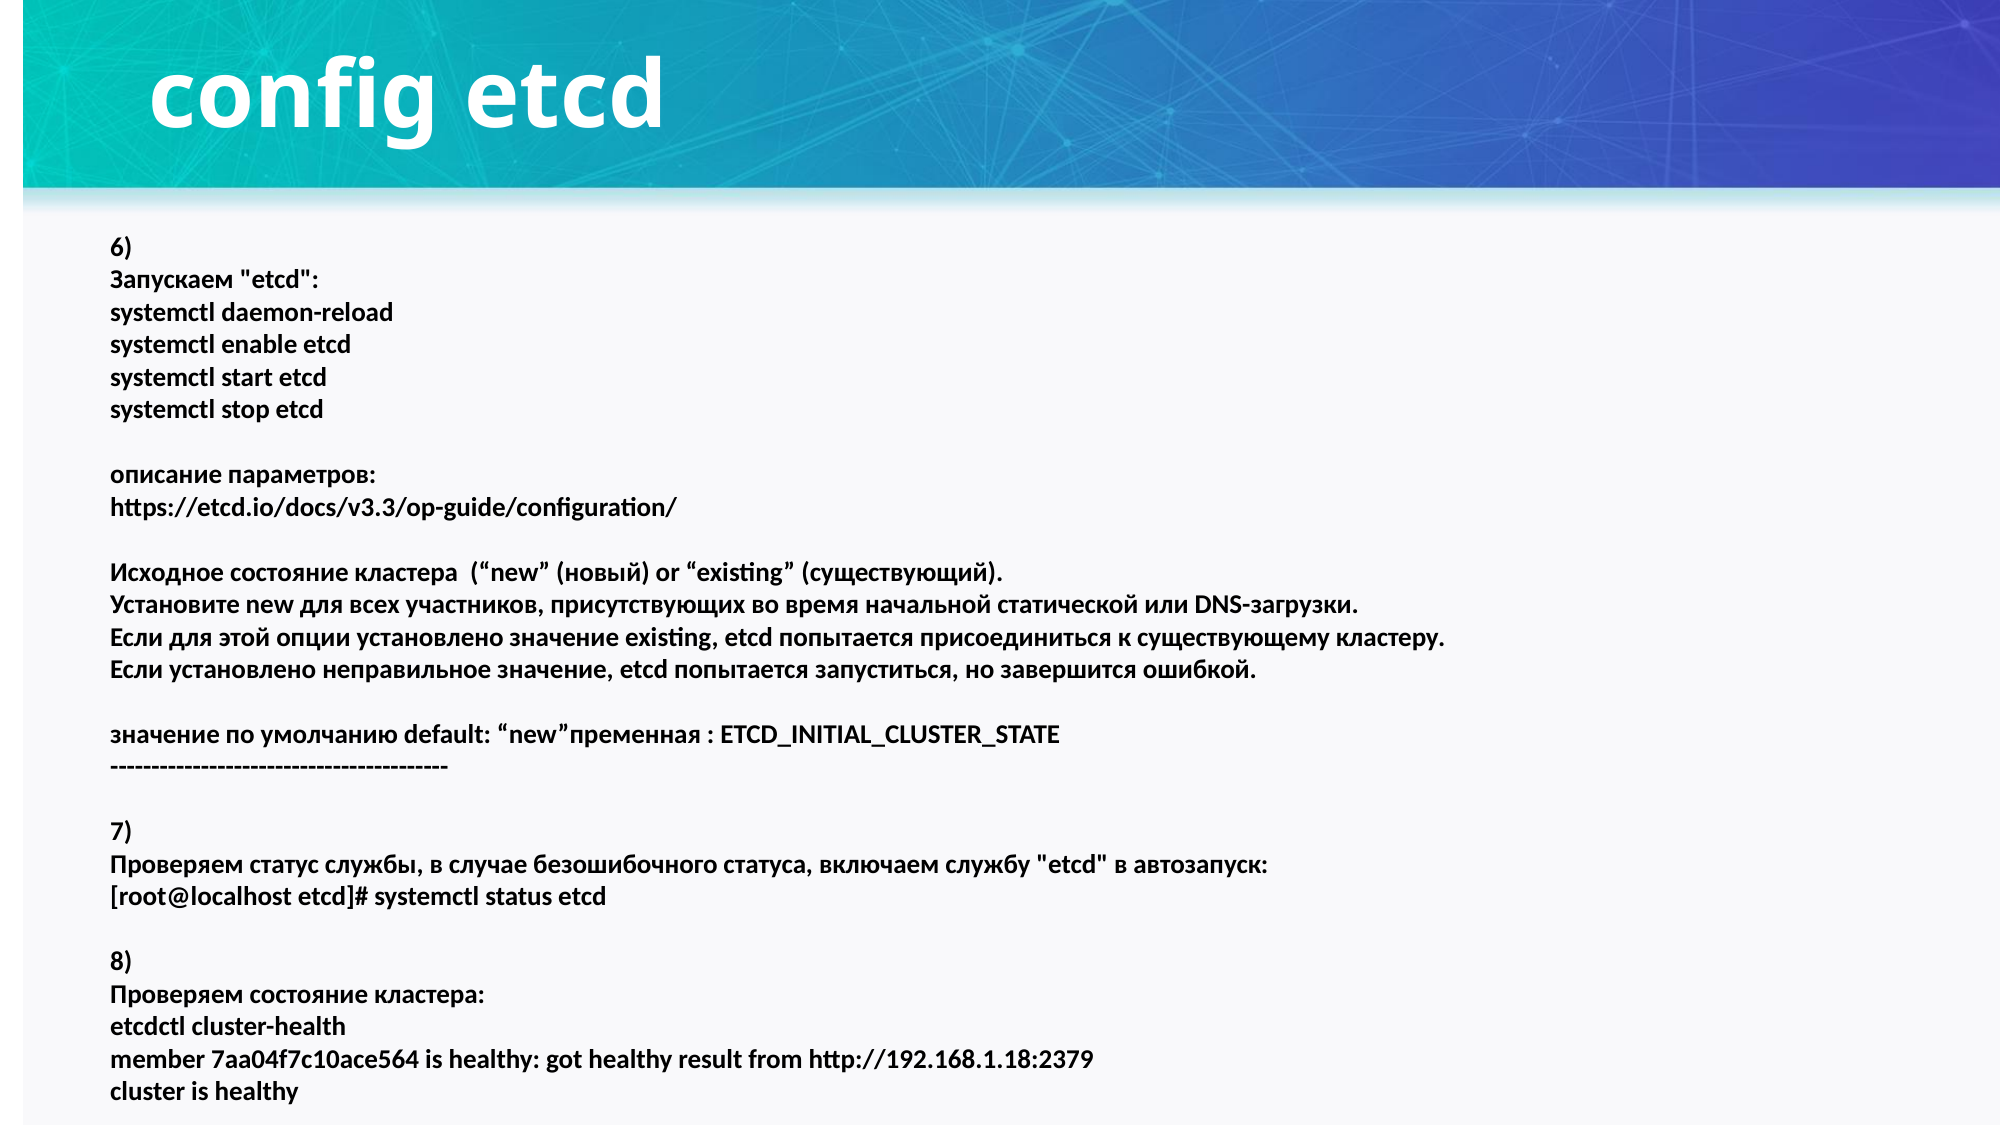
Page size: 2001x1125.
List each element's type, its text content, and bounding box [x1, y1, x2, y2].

text_box 6) Запускаем "etcd": systemctl daemon-reload systemctl enable etcd systemctl start etcd systemctl stop etcd описание параметров: https://etcd.io/docs/v3.3/op-guide/configuration/ Исходное состояние кластера (“new” (новый) or “existing” (существующий). Установите new для всех участников, присутствующих во время начальной статической или DNS-загрузки. Если для этой опции установлено значение existing, etcd попытается присоединиться к существующему кластеру. Если установлено неправильное значение, etcd попытается запуститься, но завершится ошибкой. значение по умолчанию default: “new”пременная : ETCD_INITIAL_CLUSTER_STATE ----------------------------------------- 7) Проверяем статус службы, в случае безошибочного статуса, включаем службу "etcd" в автозапуск: [root@localhost etcd]# systemctl status etcd 8) Проверяем состояние кластера: etcdctl cluster-health member 7aa04f7c10ace564 is healthy: got healthy result from http://192.168.1.18:2379 cluster is healthy [95, 214, 2000, 1125]
text_box config etcd [133, 31, 1779, 163]
picture [23, 0, 2000, 1125]
